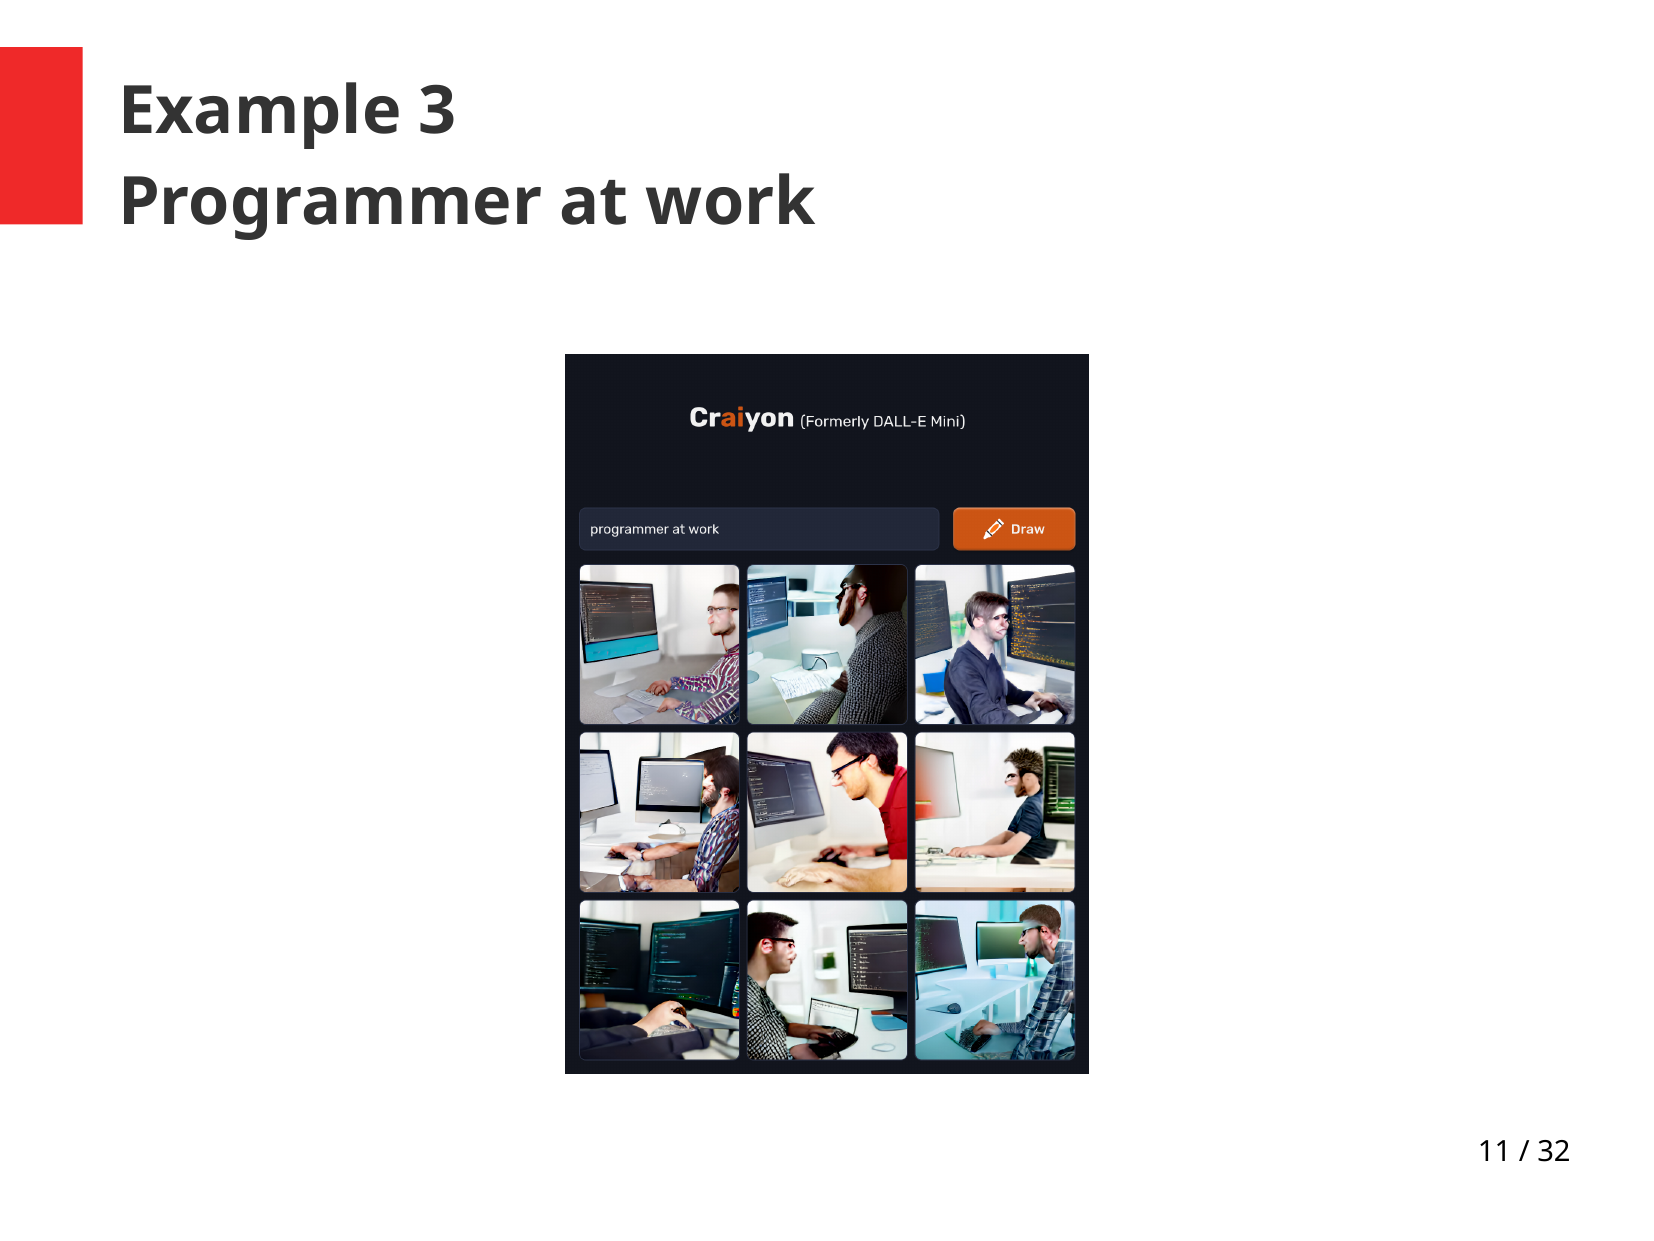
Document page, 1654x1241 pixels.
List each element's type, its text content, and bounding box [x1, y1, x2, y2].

title Example 3 Programmer at work [118, 49, 1571, 257]
picture [565, 354, 1089, 1074]
